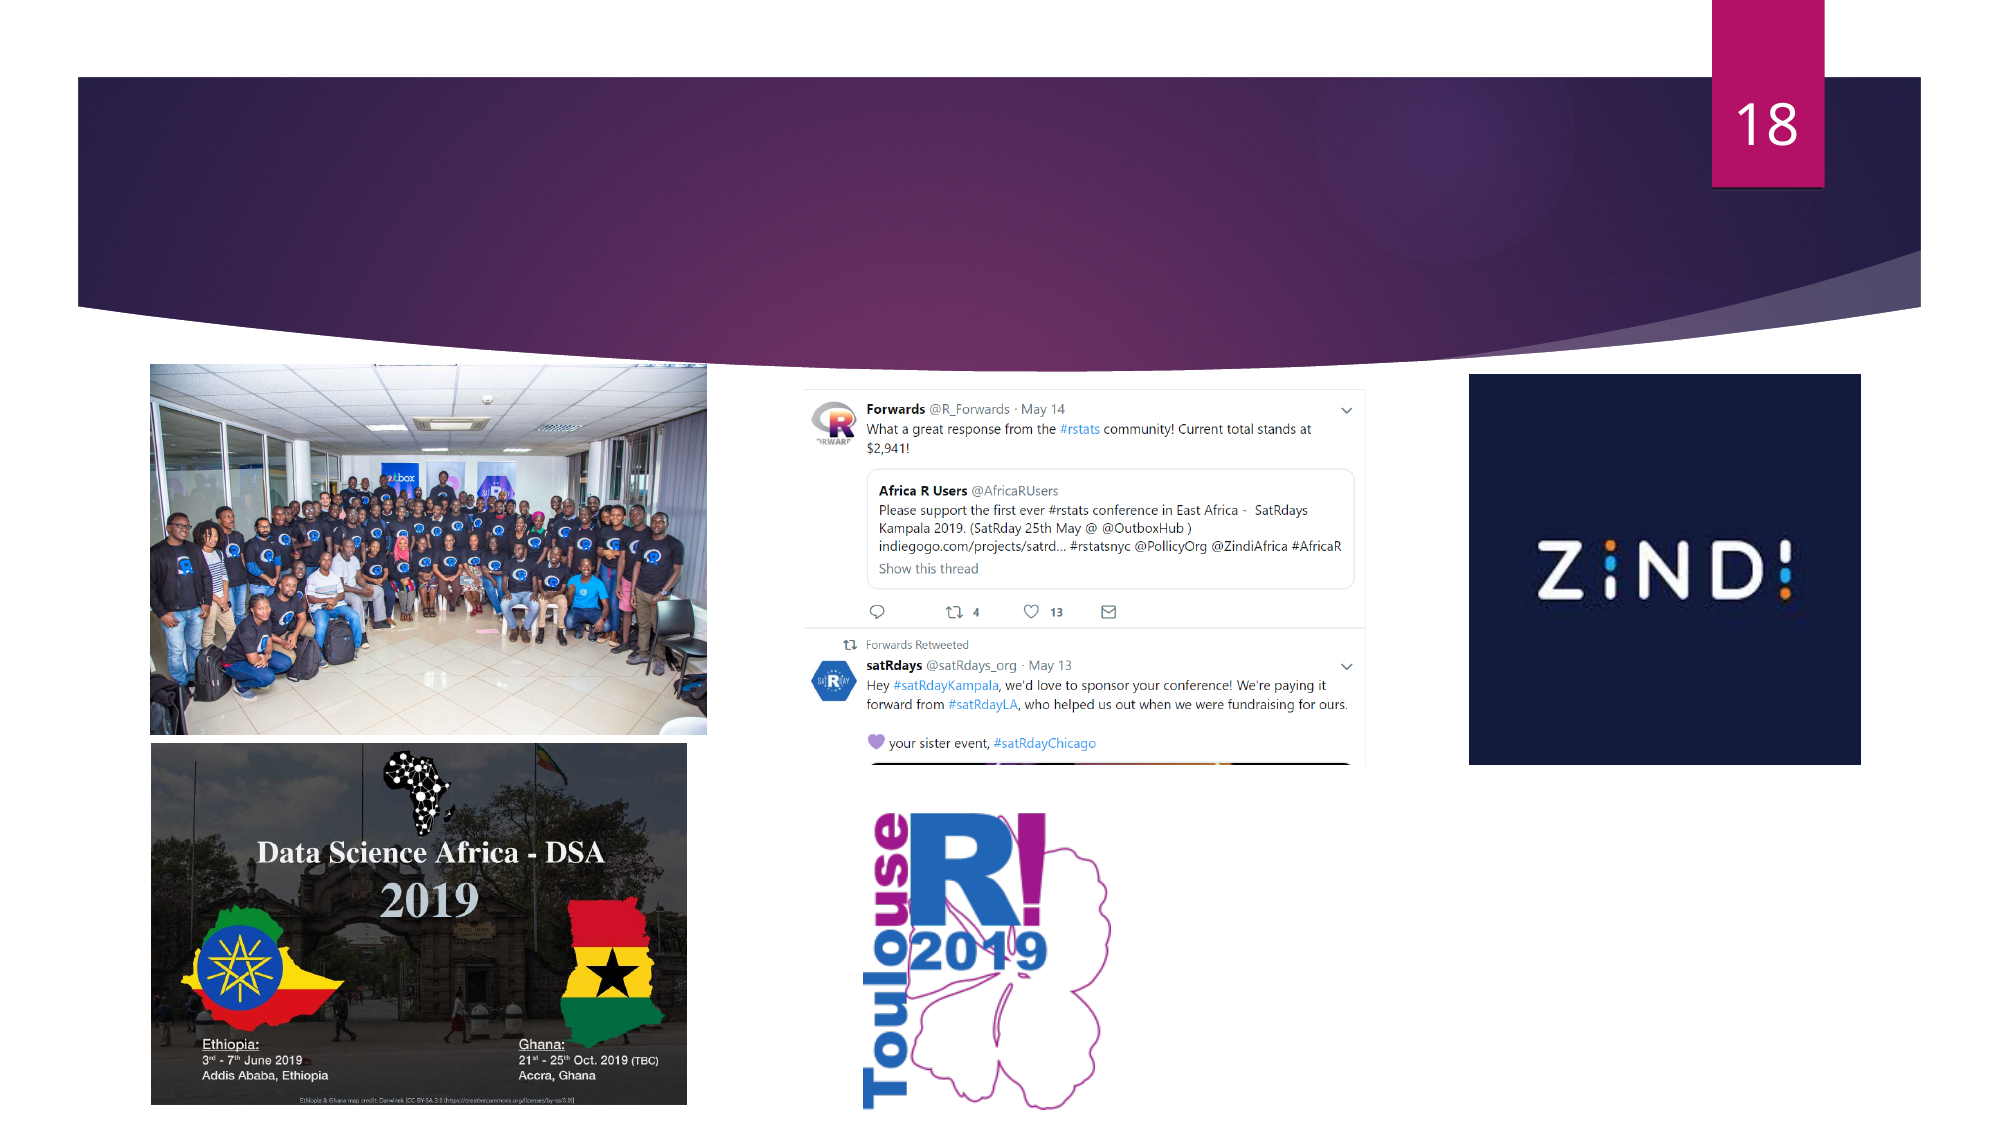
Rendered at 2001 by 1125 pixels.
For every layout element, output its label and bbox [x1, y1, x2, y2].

picture [151, 743, 687, 1105]
picture [150, 364, 707, 736]
picture [79, 78, 1920, 371]
picture [863, 779, 1111, 1111]
picture [1469, 374, 1861, 766]
picture [804, 389, 1366, 765]
